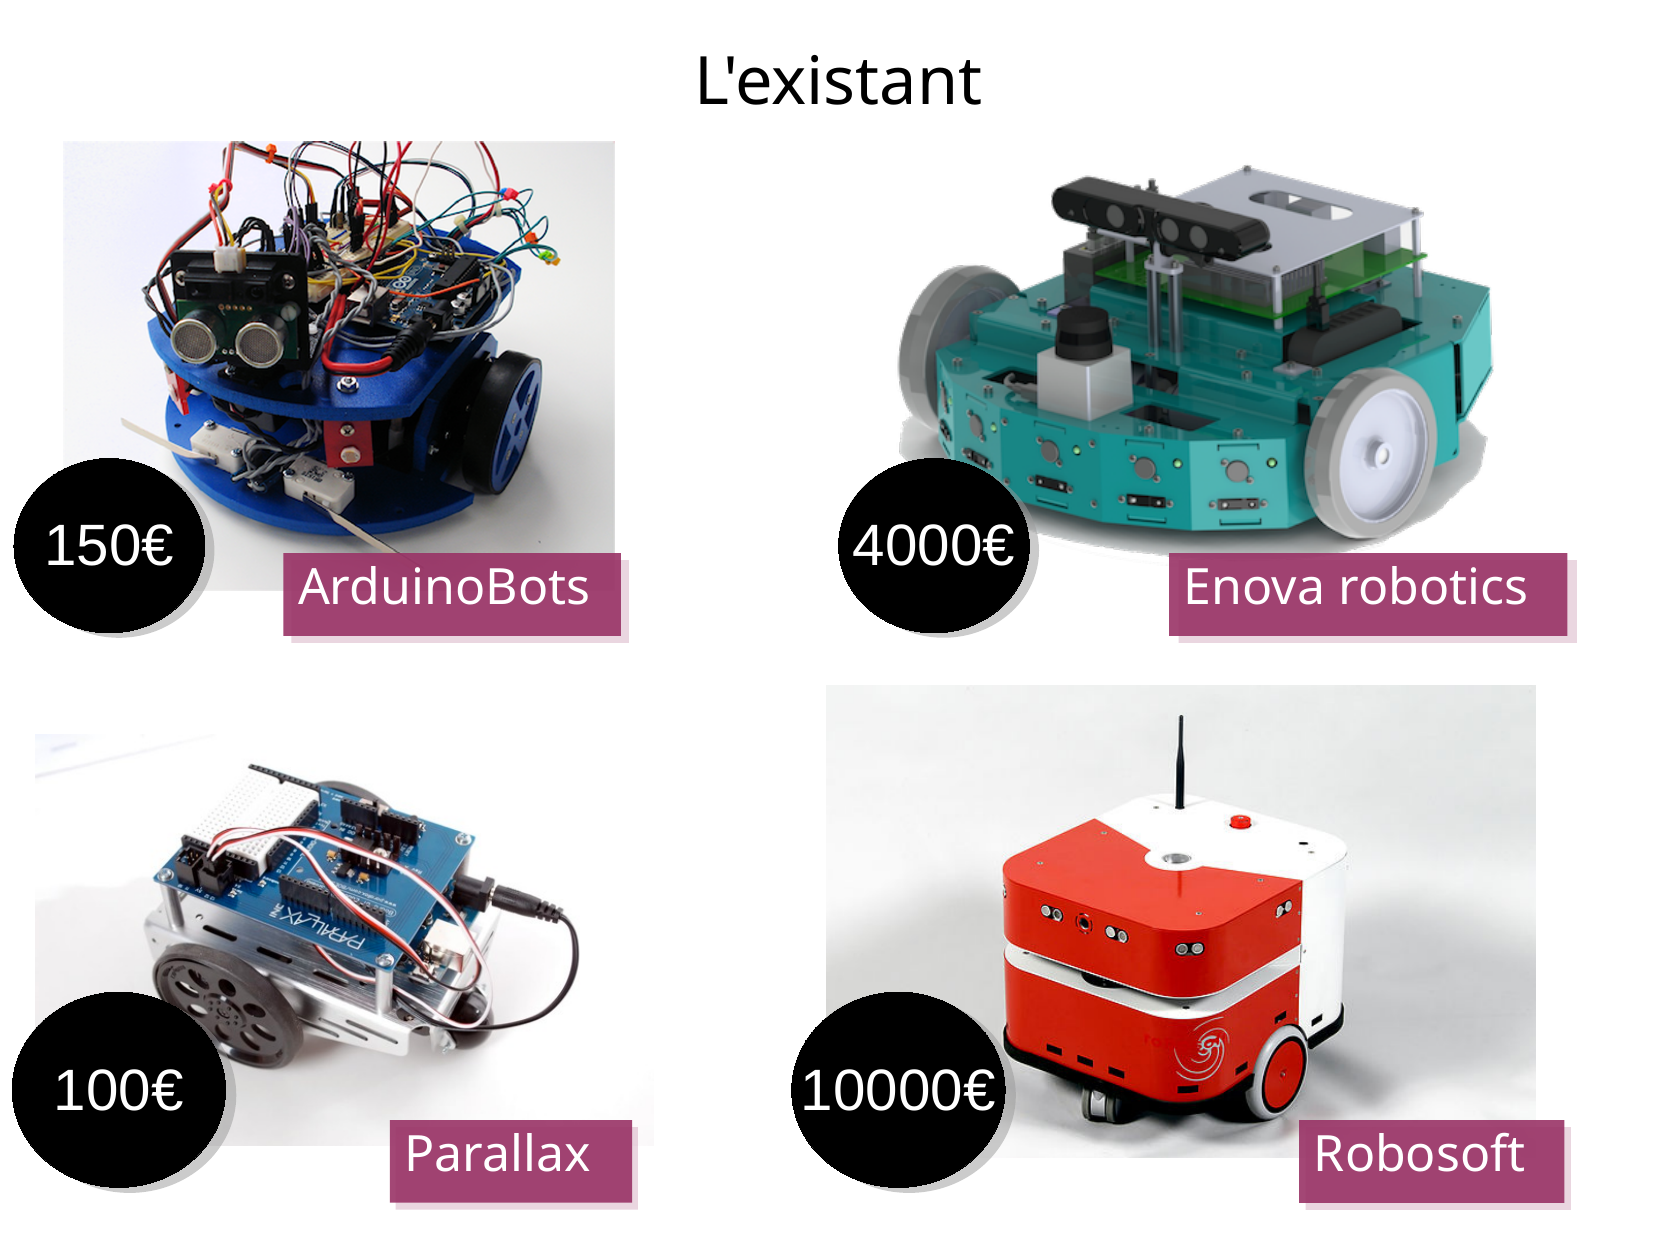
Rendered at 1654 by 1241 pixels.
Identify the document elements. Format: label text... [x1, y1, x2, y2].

text_box Enova robotics [1169, 543, 1635, 634]
picture [826, 685, 1536, 1158]
text_box Robosoft [1299, 1110, 1584, 1201]
text_box [1169, 634, 1577, 643]
picture [63, 141, 615, 591]
text_box [858, 1008, 1016, 1193]
text_box [389, 1201, 638, 1210]
text_box [75, 474, 215, 638]
text_box [1299, 1201, 1571, 1210]
text_box 150€ [13, 458, 205, 633]
text_box [897, 473, 1040, 638]
text_box [76, 1009, 237, 1193]
text_box [283, 634, 629, 643]
picture [859, 141, 1583, 567]
text_box Parallax [389, 1110, 651, 1201]
text_box 10000€ [791, 992, 1006, 1188]
text_box ArduinoBots [283, 543, 668, 634]
text_box 4000€ [838, 458, 1030, 633]
picture [35, 734, 654, 1146]
text_box 100€ [12, 992, 226, 1188]
title L'existant [94, 35, 1583, 123]
